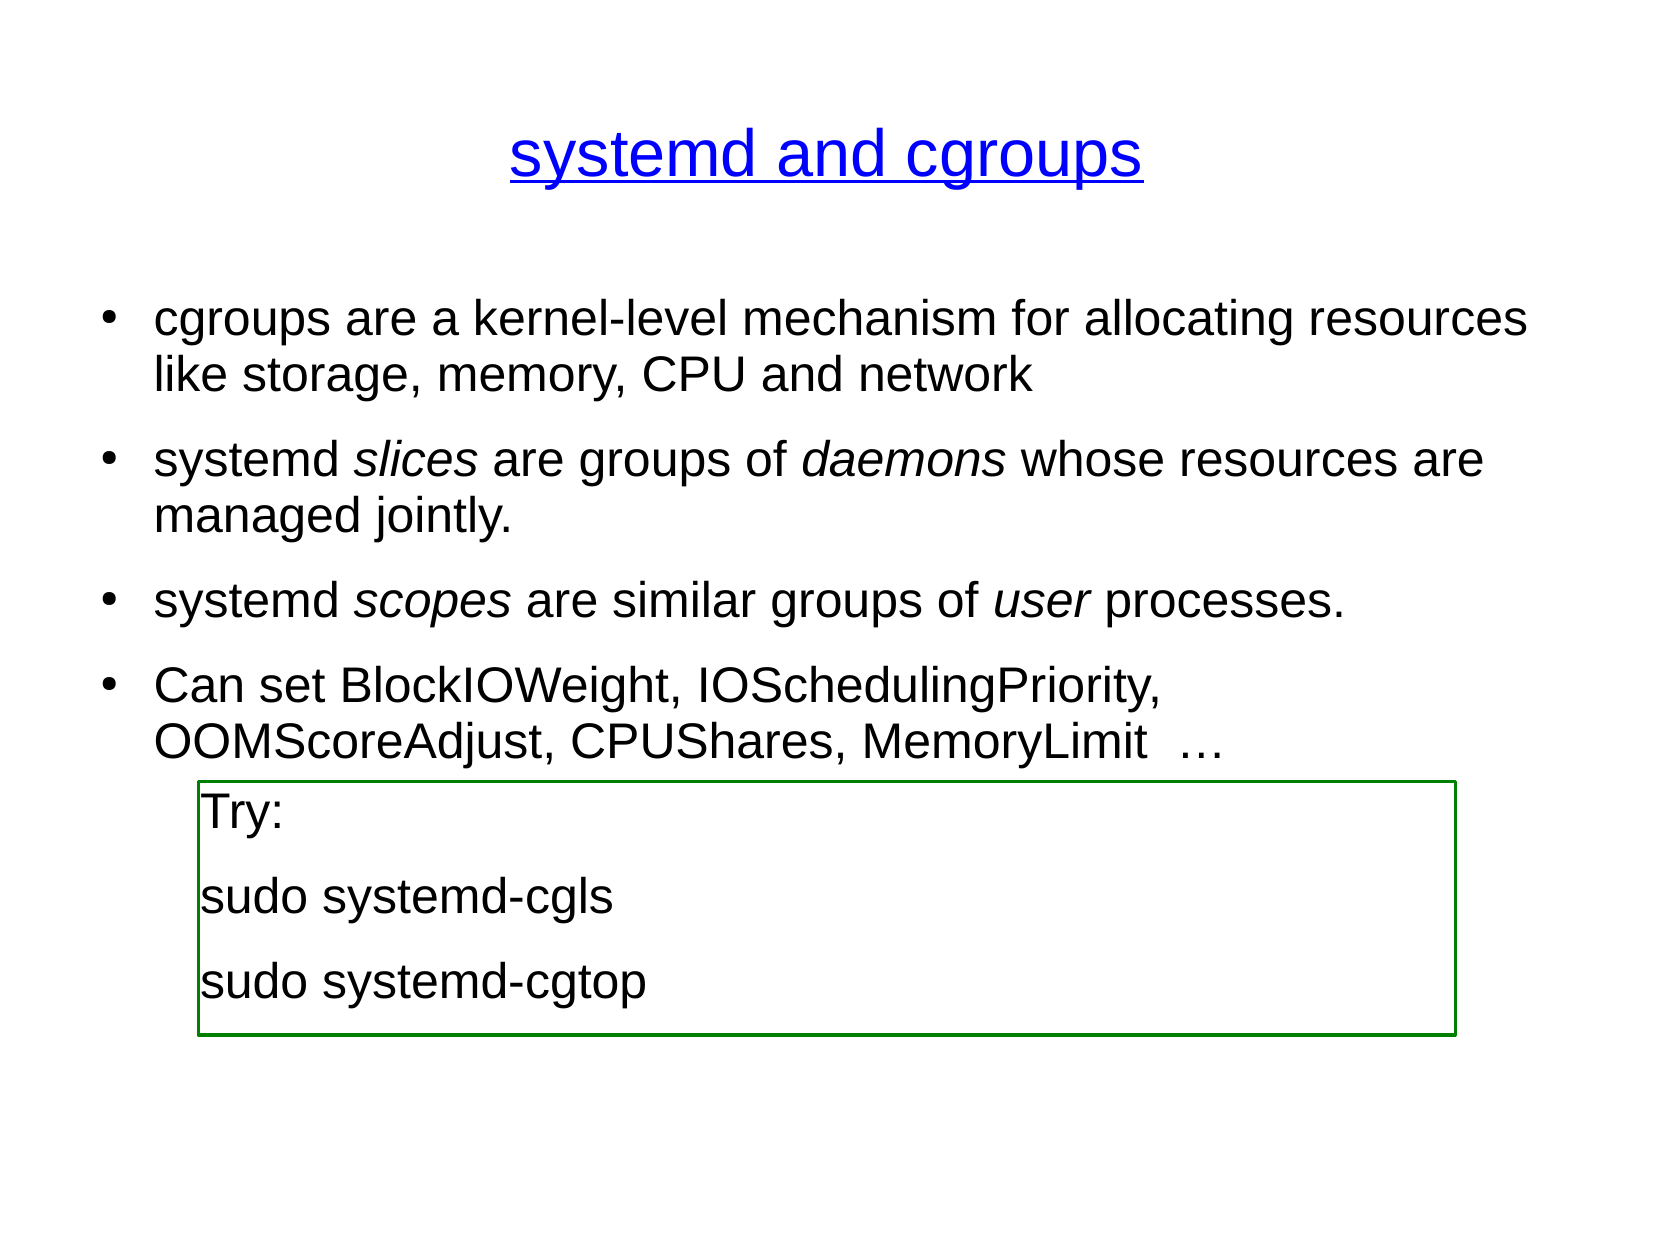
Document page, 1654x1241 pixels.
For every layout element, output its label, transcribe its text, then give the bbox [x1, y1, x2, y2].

title systemd and cgroups [82, 49, 1571, 257]
list cgroups are a kernel-level mechanism for allocating resources like storage, memory, CPU and network systemd slices are groups of daemons whose resources are managed jointly. systemd scopes are similar groups of user processes. Can set BlockIOWeight, IOSchedulingPriority, OOMScoreAdjust, CPUShares, MemoryLimit … [82, 290, 1576, 706]
list Try: sudo systemd-cgls sudo systemd-cgtop [198, 781, 1456, 1036]
